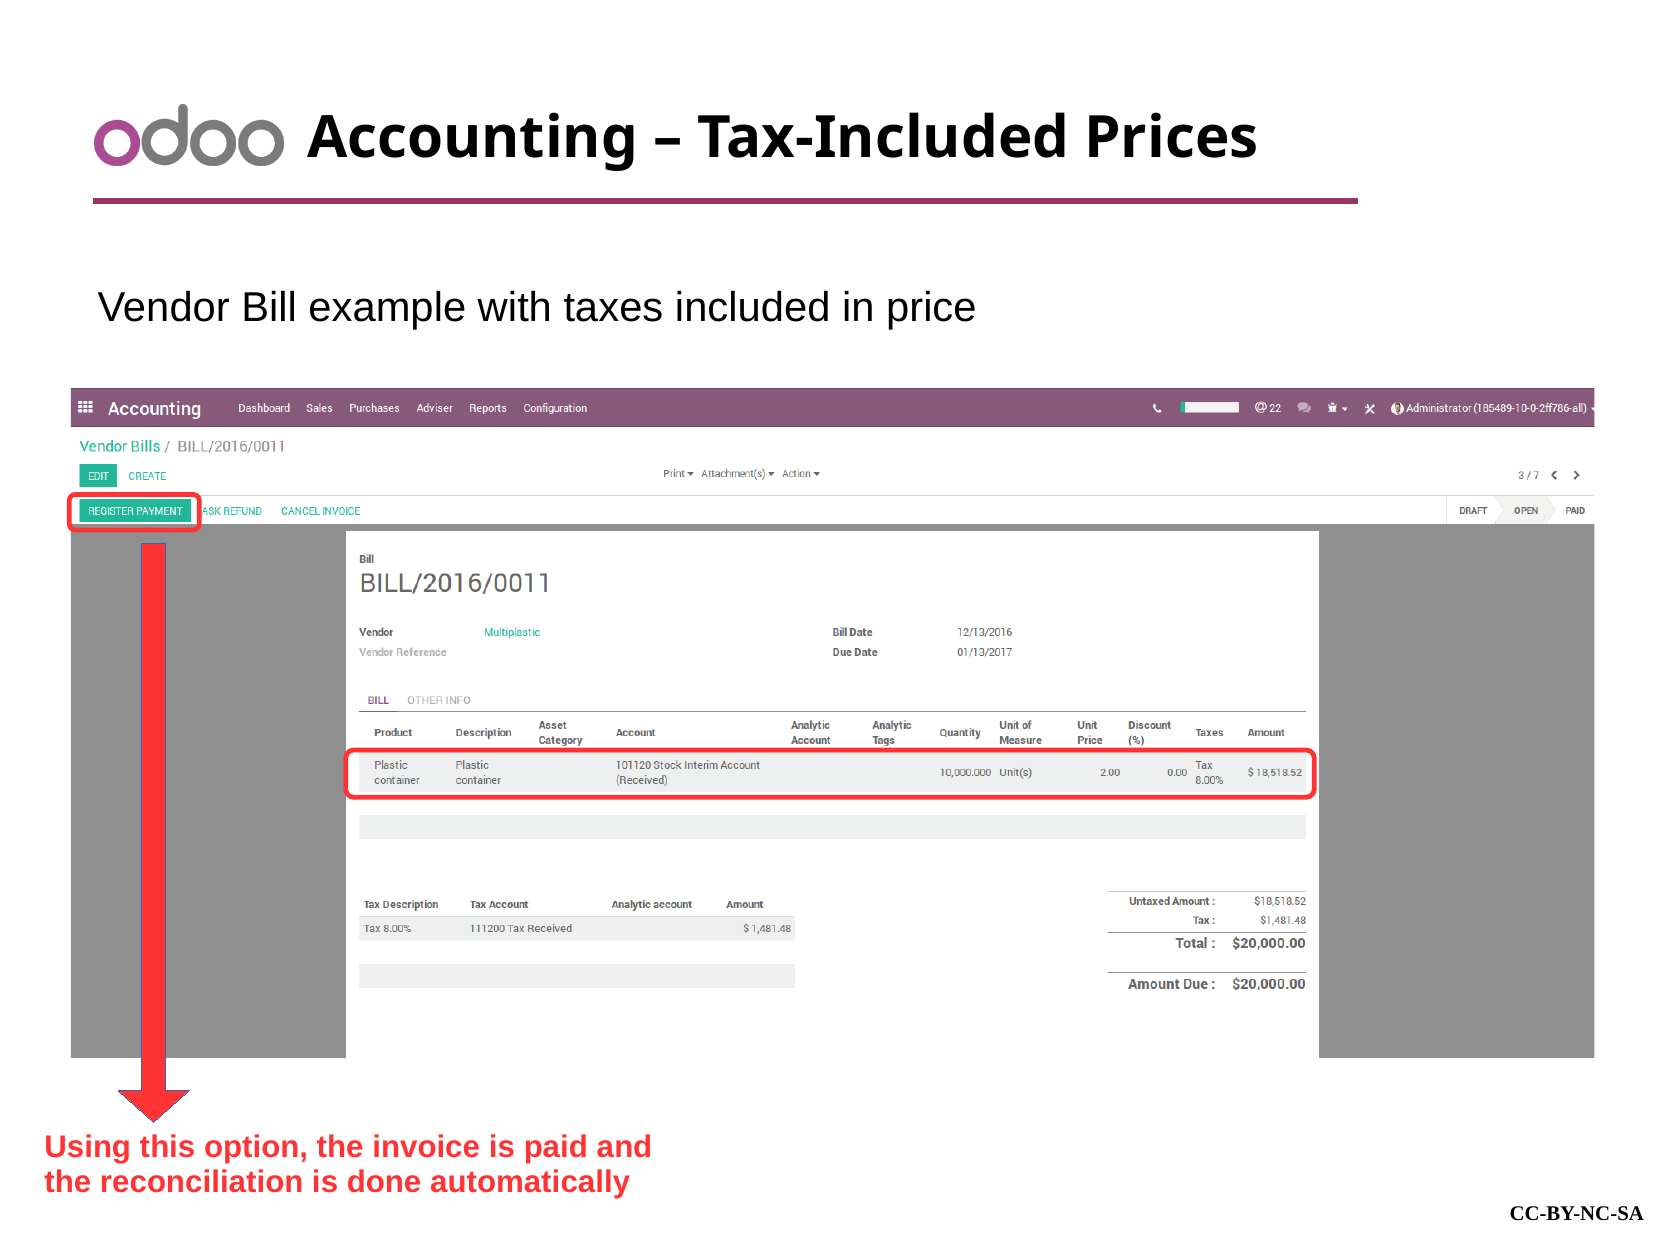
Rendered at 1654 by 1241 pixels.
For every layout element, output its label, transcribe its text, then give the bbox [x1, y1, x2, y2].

picture [1524, 388, 1595, 1058]
text_box Vendor Bill example with taxes included in price [82, 253, 1524, 1226]
picture [94, 104, 284, 166]
title Accounting – Tax-Included Prices [307, 31, 1570, 239]
text_box [118, 543, 190, 1122]
picture [70, 388, 82, 496]
text_box Using this option, the invoice is paid and the reconciliation is done automatically [29, 1122, 674, 1217]
text_box [69, 494, 200, 530]
text_box [345, 750, 1315, 798]
picture [70, 528, 82, 1058]
